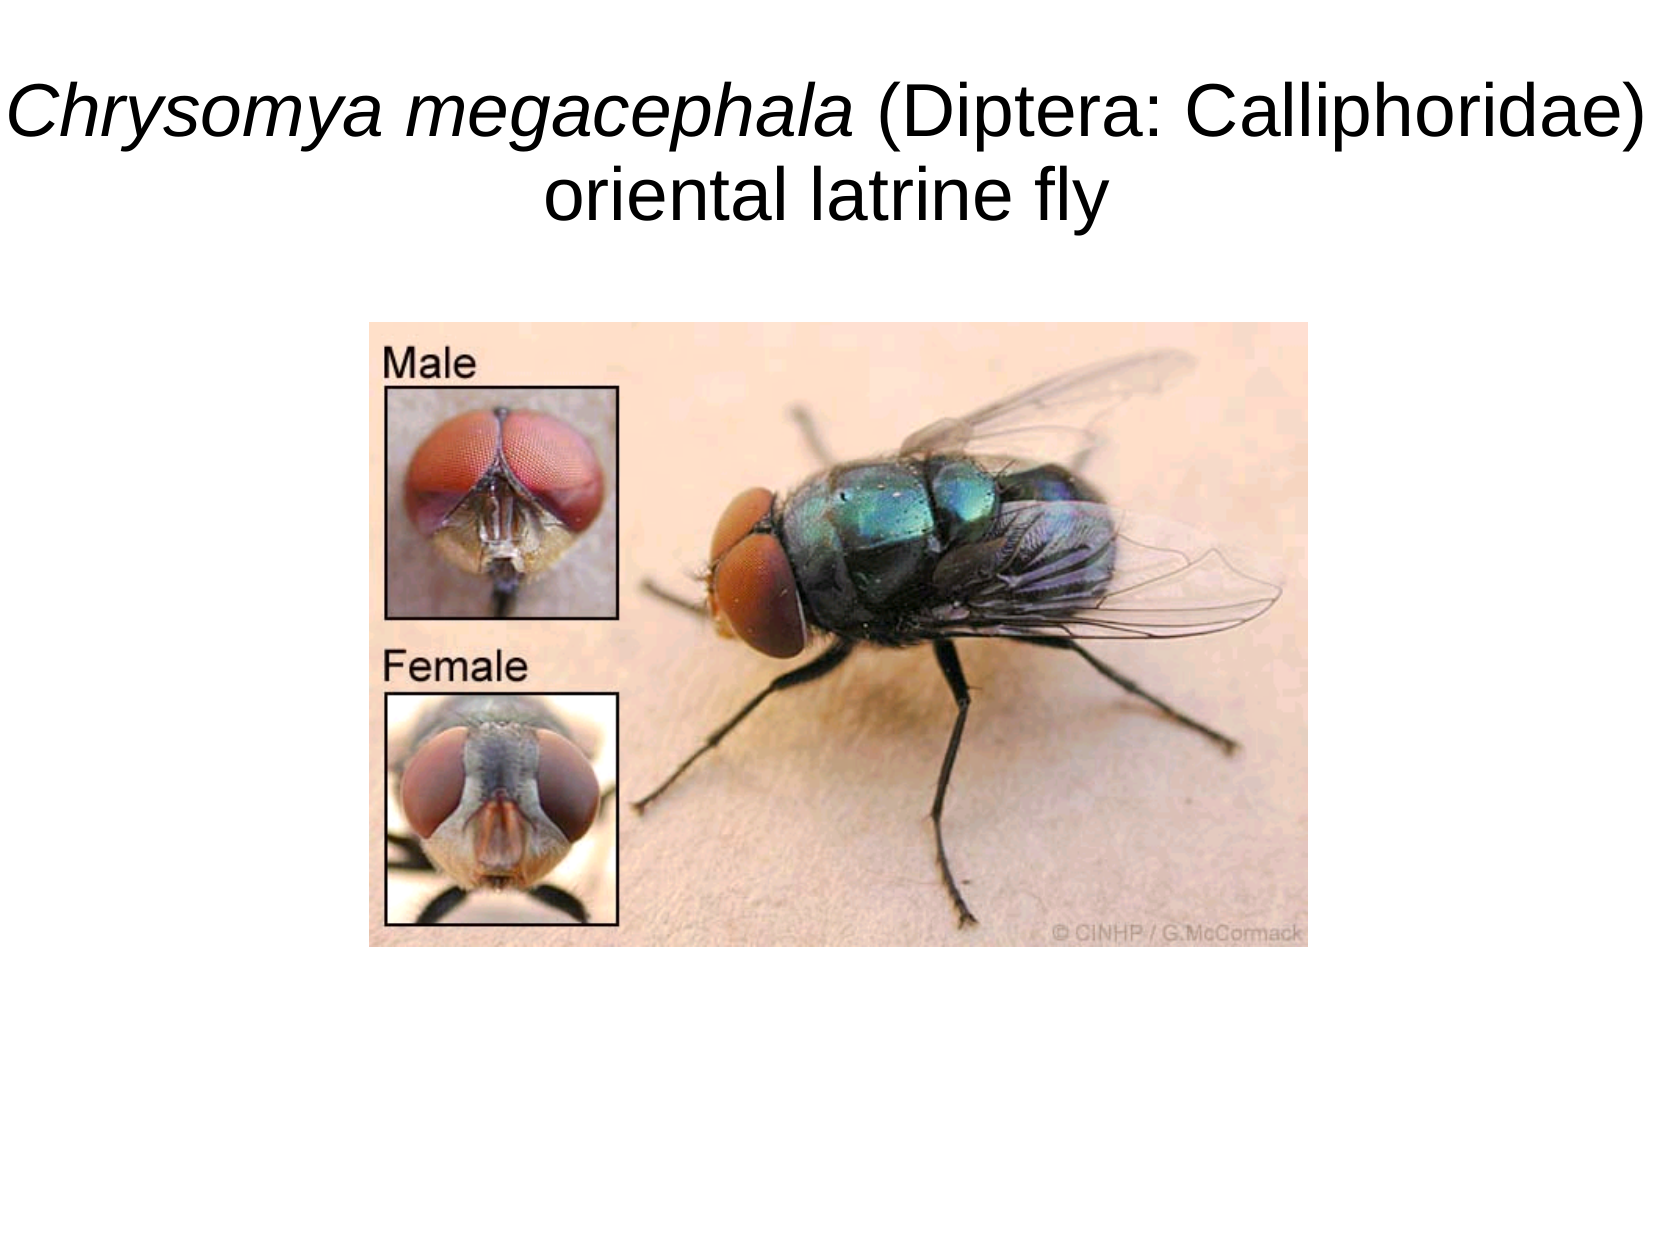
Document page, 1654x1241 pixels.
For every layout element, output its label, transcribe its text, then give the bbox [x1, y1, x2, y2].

picture [369, 322, 1308, 948]
title Chrysomya megacephala (Diptera: Calliphoridae) oriental latrine fly [0, 56, 1654, 249]
